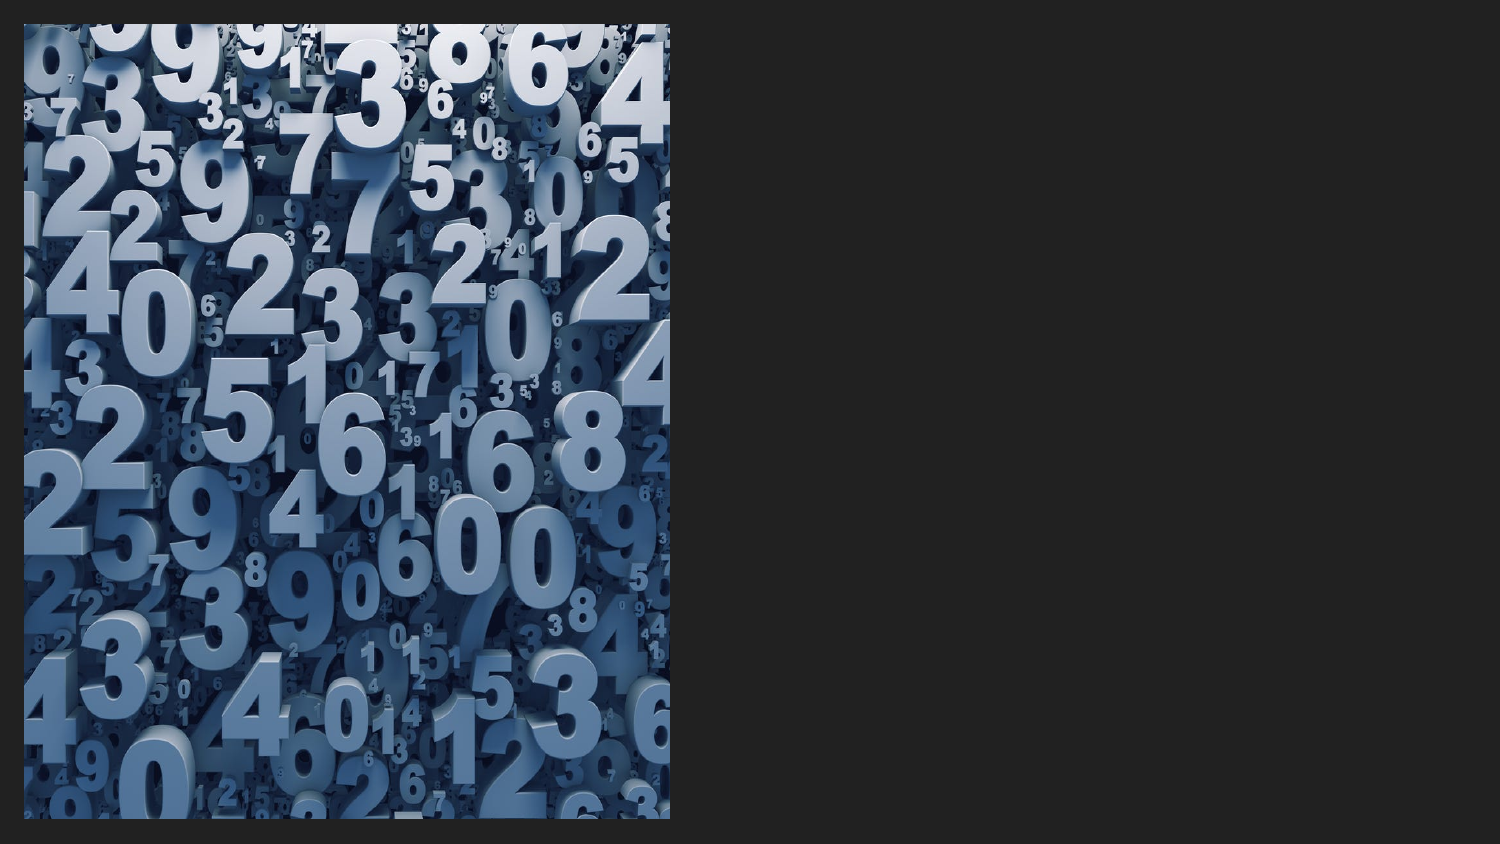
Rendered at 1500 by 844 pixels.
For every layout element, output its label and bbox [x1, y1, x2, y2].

picture [24, 24, 670, 819]
